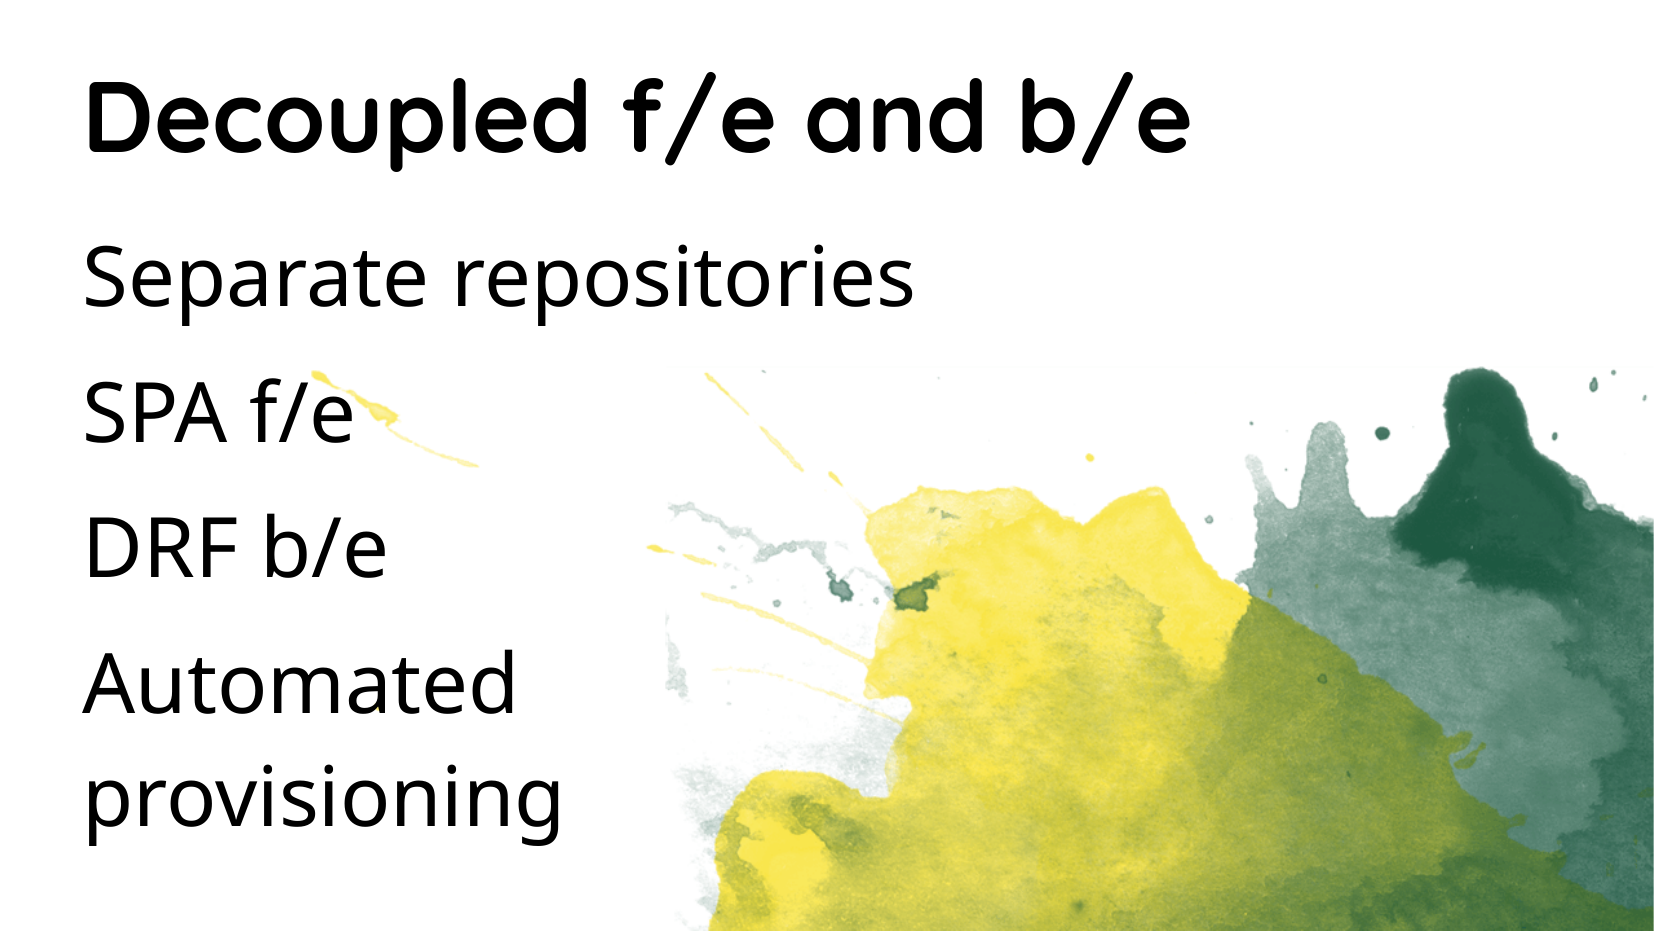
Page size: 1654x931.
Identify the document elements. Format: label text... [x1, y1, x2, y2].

picture [0, 0, 1654, 931]
title Decoupled f/e and b/e [82, 37, 1571, 193]
list Separate repositories SPA f/e DRF b/e Automated provisioning [82, 217, 1571, 875]
